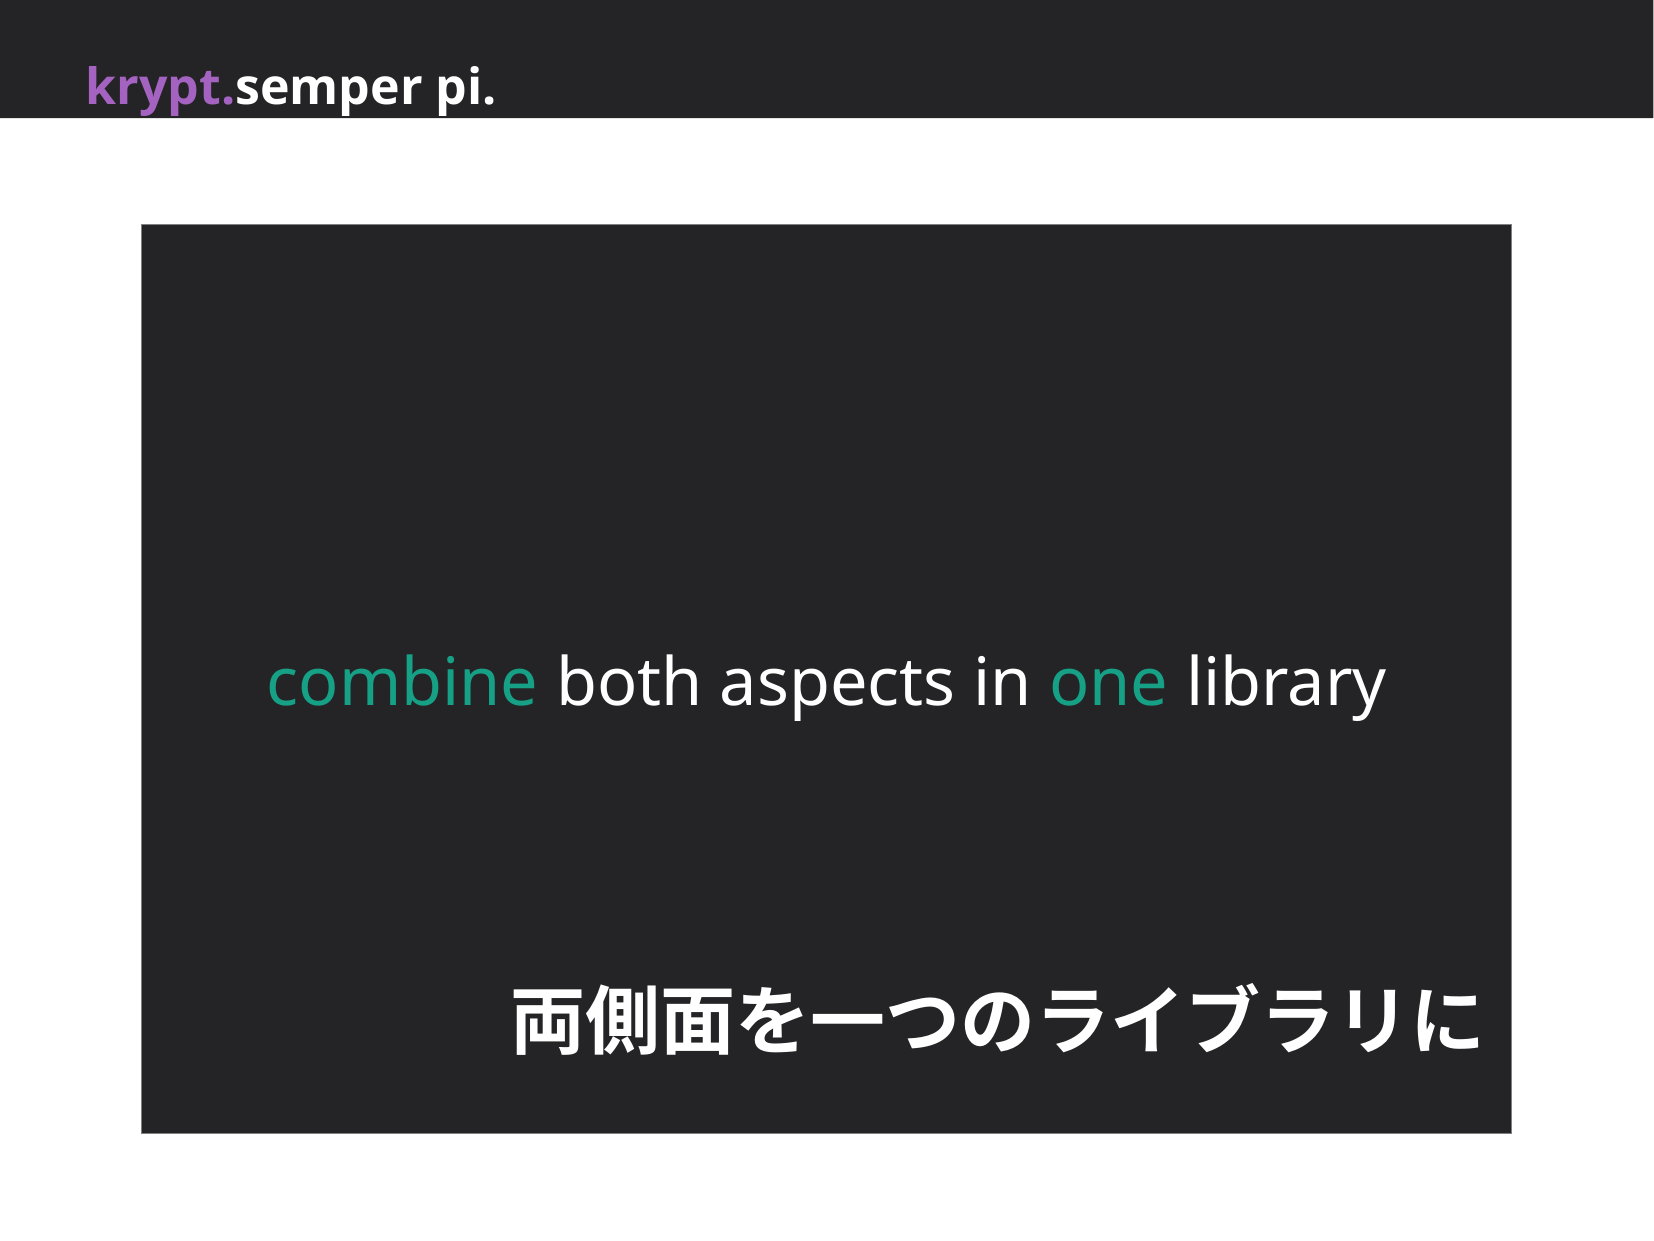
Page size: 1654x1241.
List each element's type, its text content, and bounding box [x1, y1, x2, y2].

text_box krypt.semper pi. [70, 43, 544, 119]
text_box 両側面を一つのライブラリに [153, 909, 1501, 1123]
text_box combine both aspects in one library [141, 224, 1512, 1134]
text_box [0, 0, 1654, 119]
text_box [165, 531, 1441, 909]
